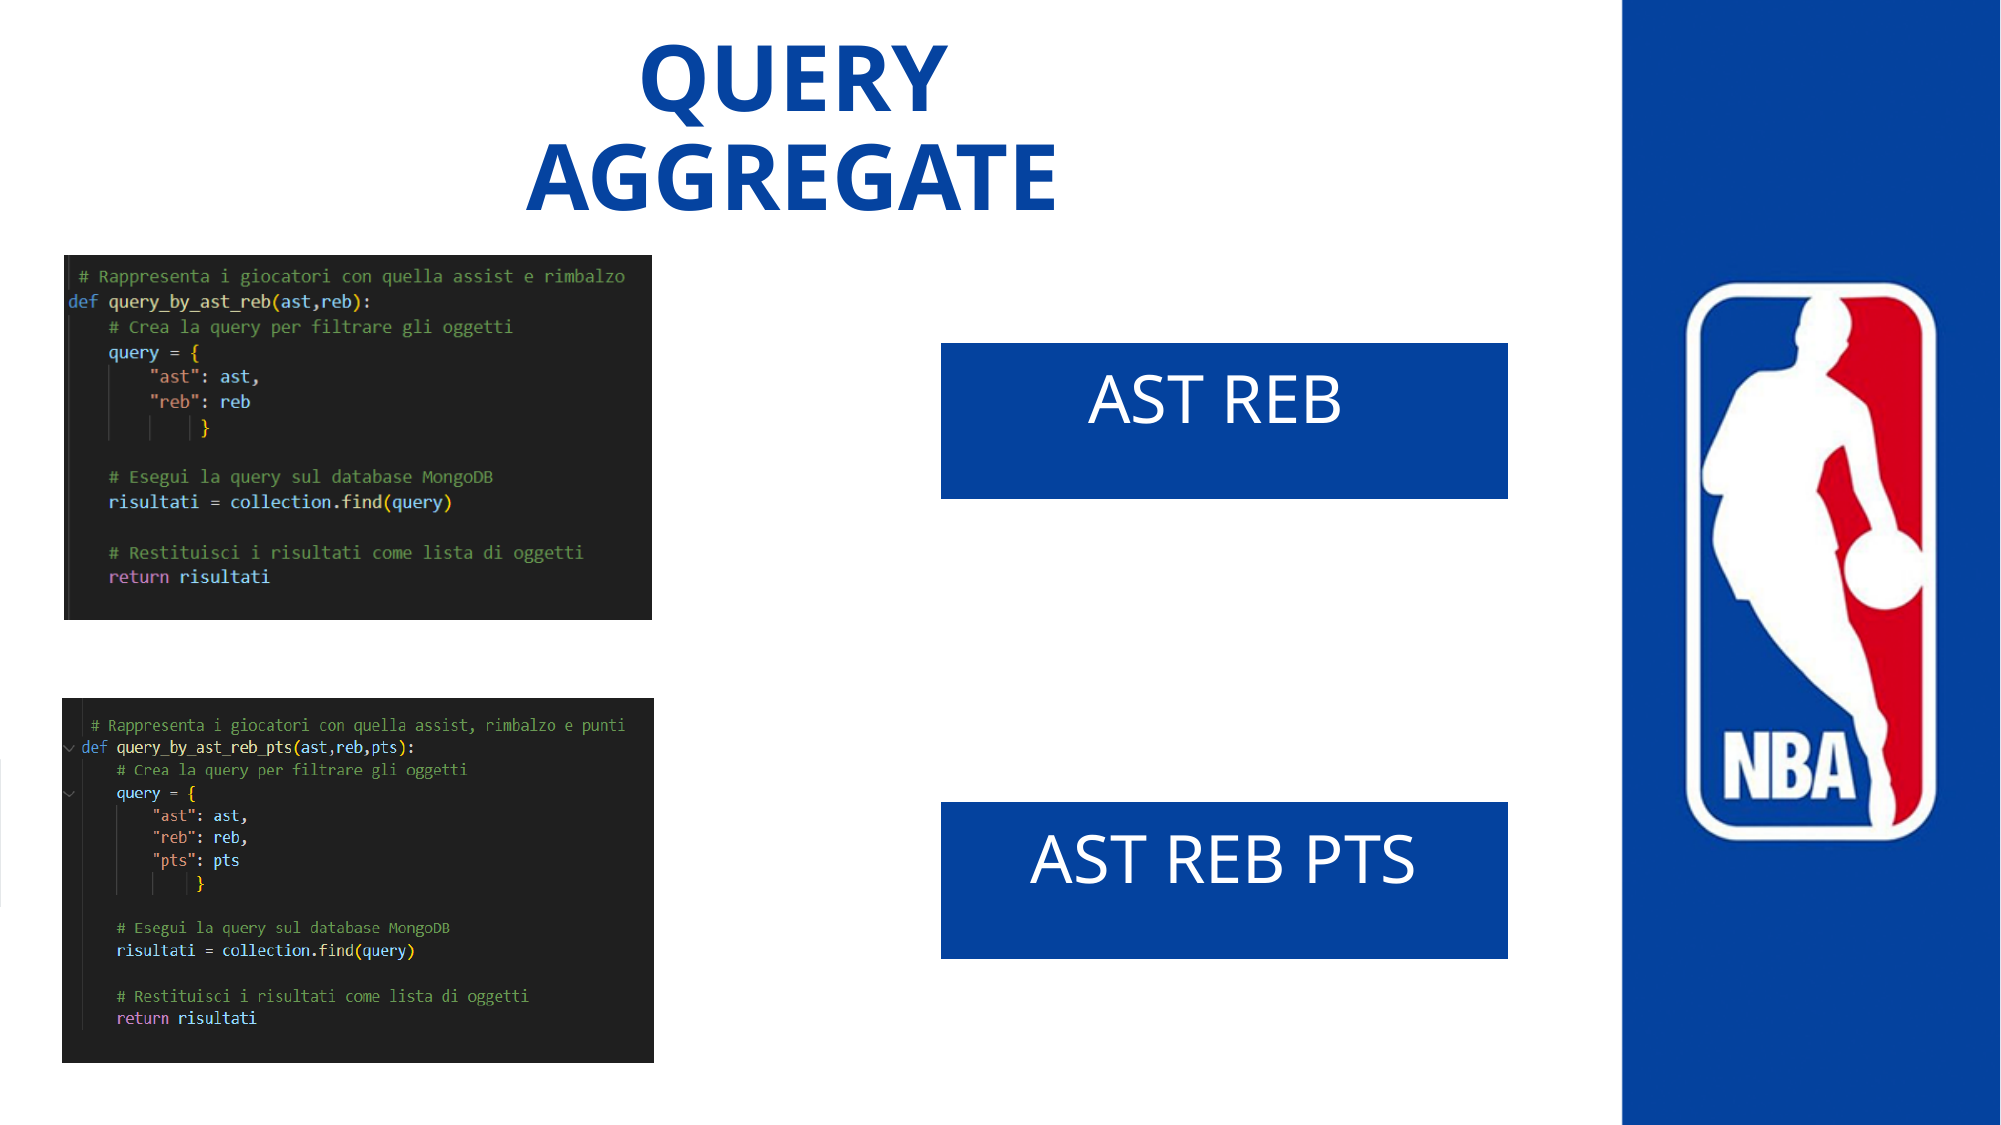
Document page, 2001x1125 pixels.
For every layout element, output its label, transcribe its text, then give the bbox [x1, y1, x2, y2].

picture [62, 698, 654, 1063]
title QUERY AGGREGATE [419, 22, 1168, 240]
text_box AST REB PTS [939, 801, 1510, 960]
picture [64, 255, 652, 620]
text_box AST REB [939, 342, 1510, 501]
